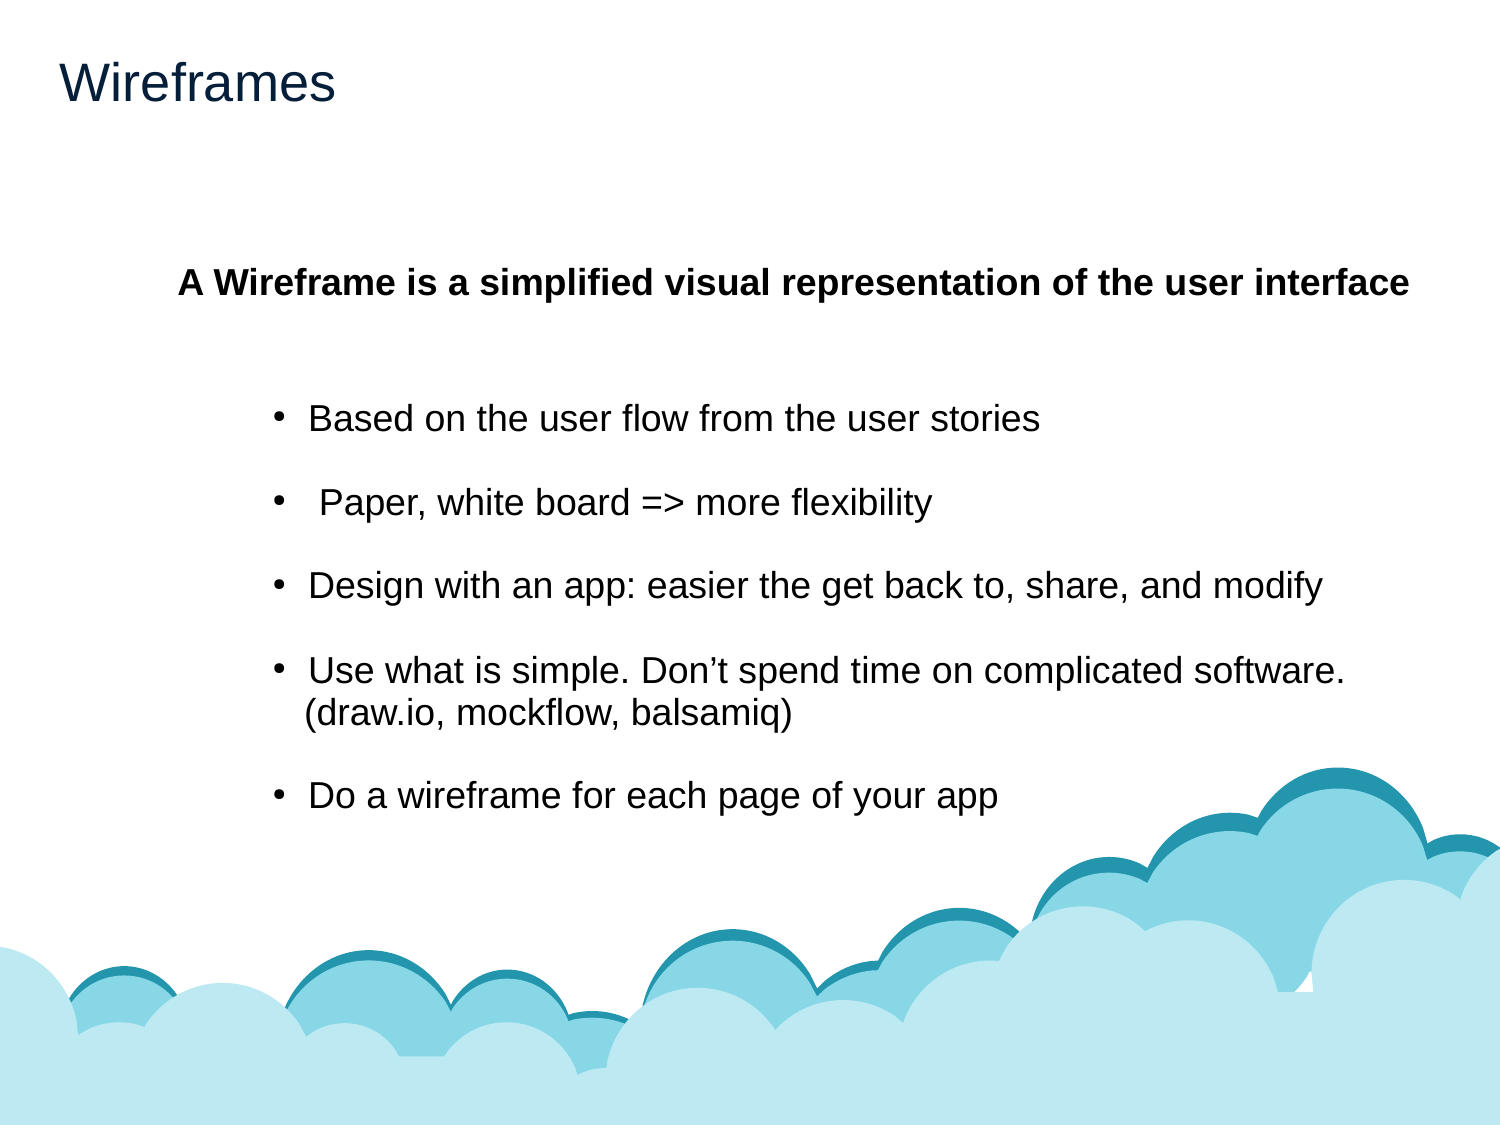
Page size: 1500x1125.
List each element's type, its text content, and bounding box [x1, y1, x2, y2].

text_box Wireframes [45, 45, 556, 136]
text_box A Wireframe is a simplified visual representation of the user interface [162, 254, 1447, 312]
text_box Based on the user flow from the user stories Paper, white board => more flexibility Design with an app: easier the get back to, share, and modify Use what is simple. Don’t spend time on complicated software. (draw.io, mockflow, balsamiq) Do a wireframe for each page of your app [257, 389, 1362, 825]
